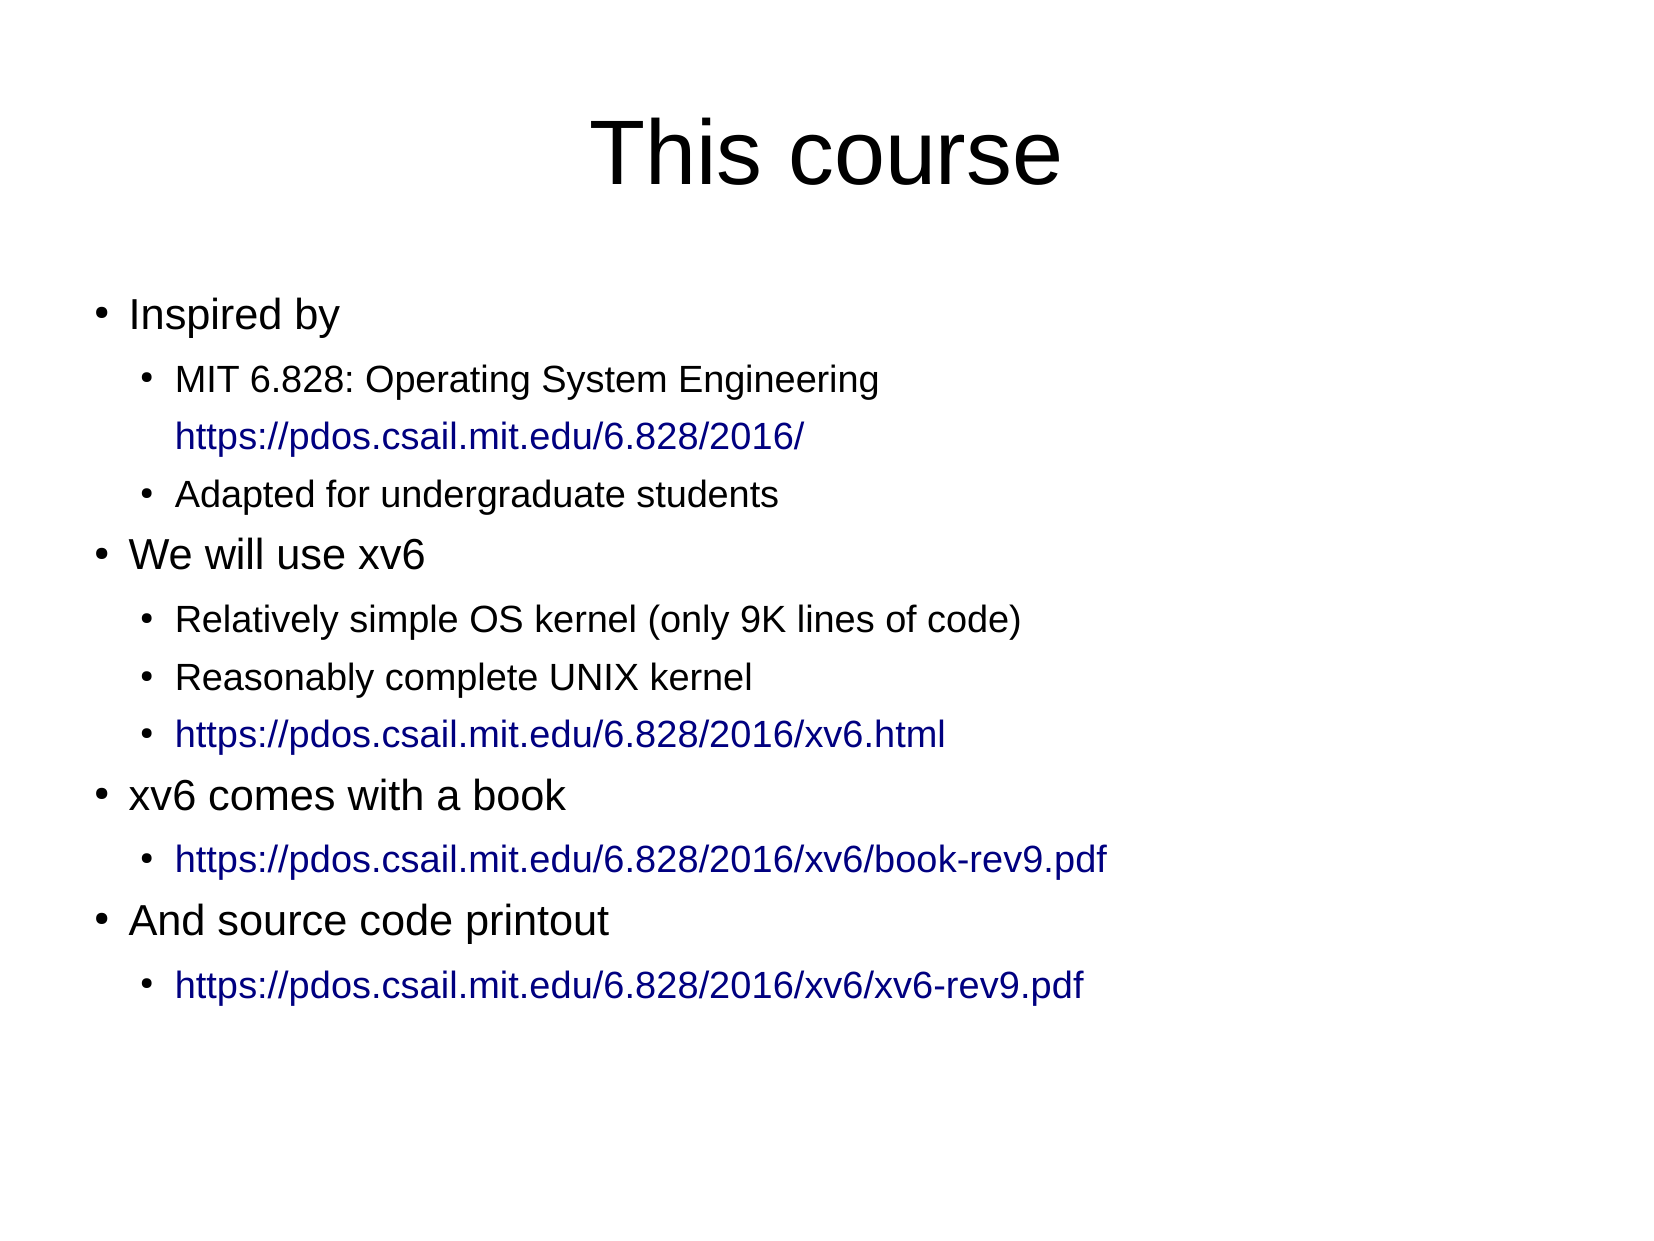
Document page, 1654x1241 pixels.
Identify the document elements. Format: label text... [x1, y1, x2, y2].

title This course [82, 49, 1571, 257]
list Inspired by MIT 6.828: Operating System Engineering https://pdos.csail.mit.edu/6.828/2016/ Adapted for undergraduate students We will use xv6 Relatively simple OS kernel (only 9K lines of code) Reasonably complete UNIX kernel https://pdos.csail.mit.edu/6.828/2016/xv6.html xv6 comes with a book https://pdos.csail.mit.edu/6.828/2016/xv6/book-rev9.pdf And source code printout https://pdos.csail.mit.edu/6.828/2016/xv6/xv6-rev9.pdf [82, 290, 1571, 1010]
